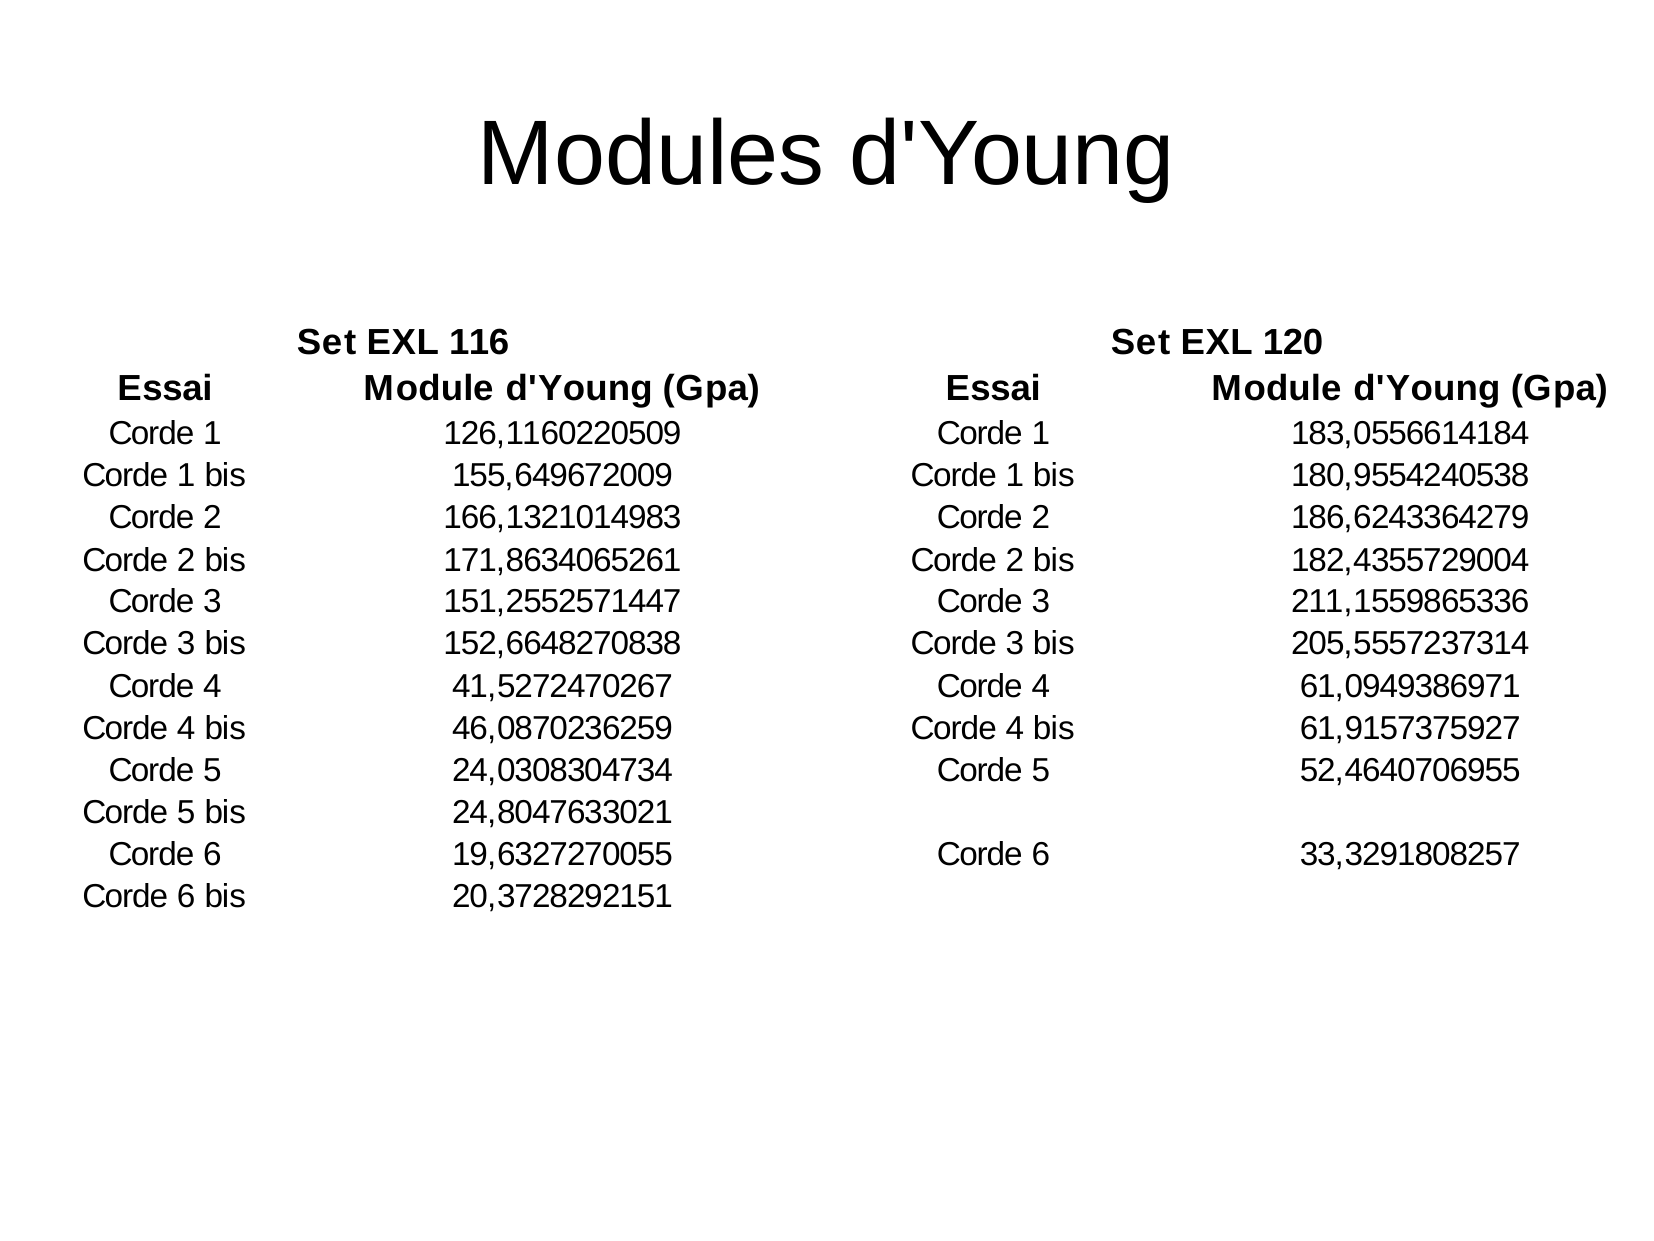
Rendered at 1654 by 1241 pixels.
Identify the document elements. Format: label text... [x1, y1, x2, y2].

chart [5, 321, 1638, 922]
title Modules d'Young [82, 49, 1571, 257]
